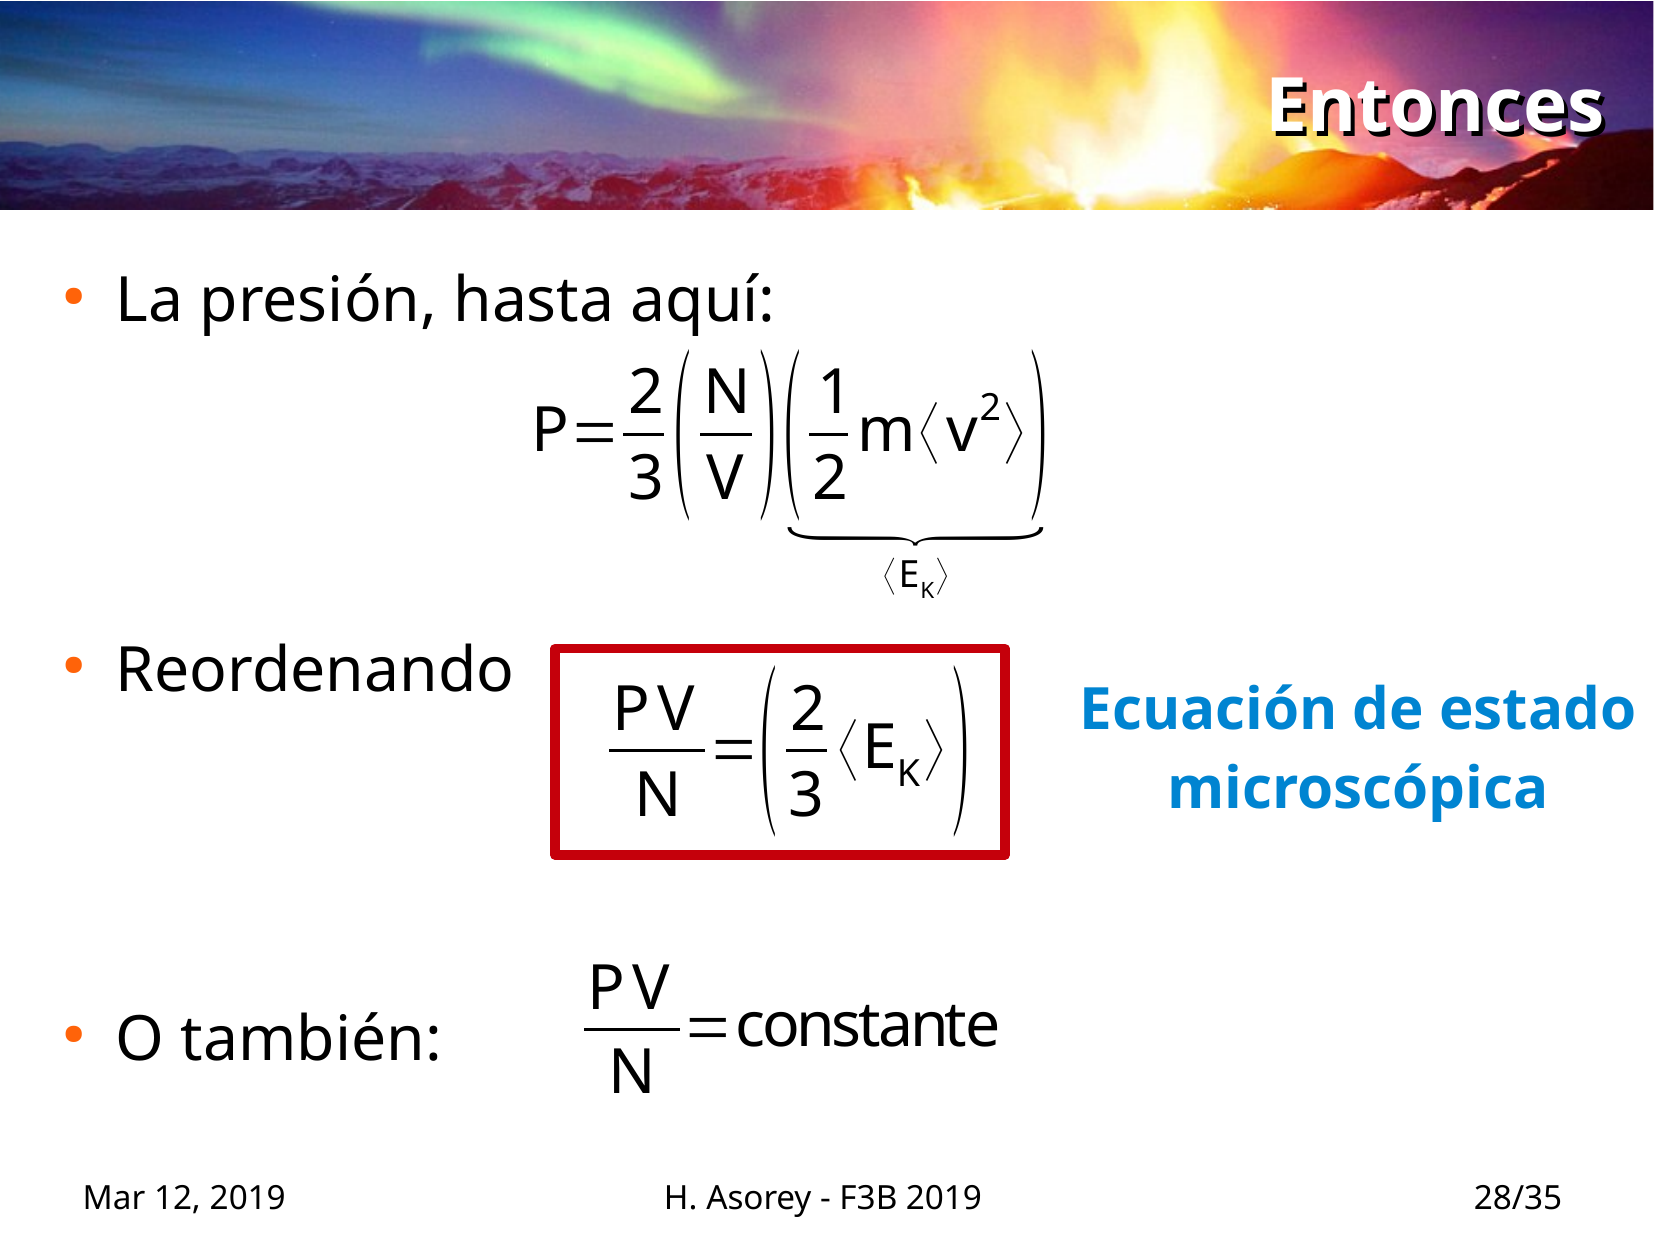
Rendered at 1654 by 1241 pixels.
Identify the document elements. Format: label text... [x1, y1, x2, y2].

list La presión, hasta aquí: Reordenando O también: [45, 255, 1606, 1156]
chart [525, 345, 1057, 604]
picture [0, 1, 1654, 210]
chart [574, 948, 1006, 1111]
title Entonces [45, 15, 1606, 191]
chart [600, 661, 978, 841]
text_box Ecuación de estado microscópica [1065, 660, 1579, 817]
